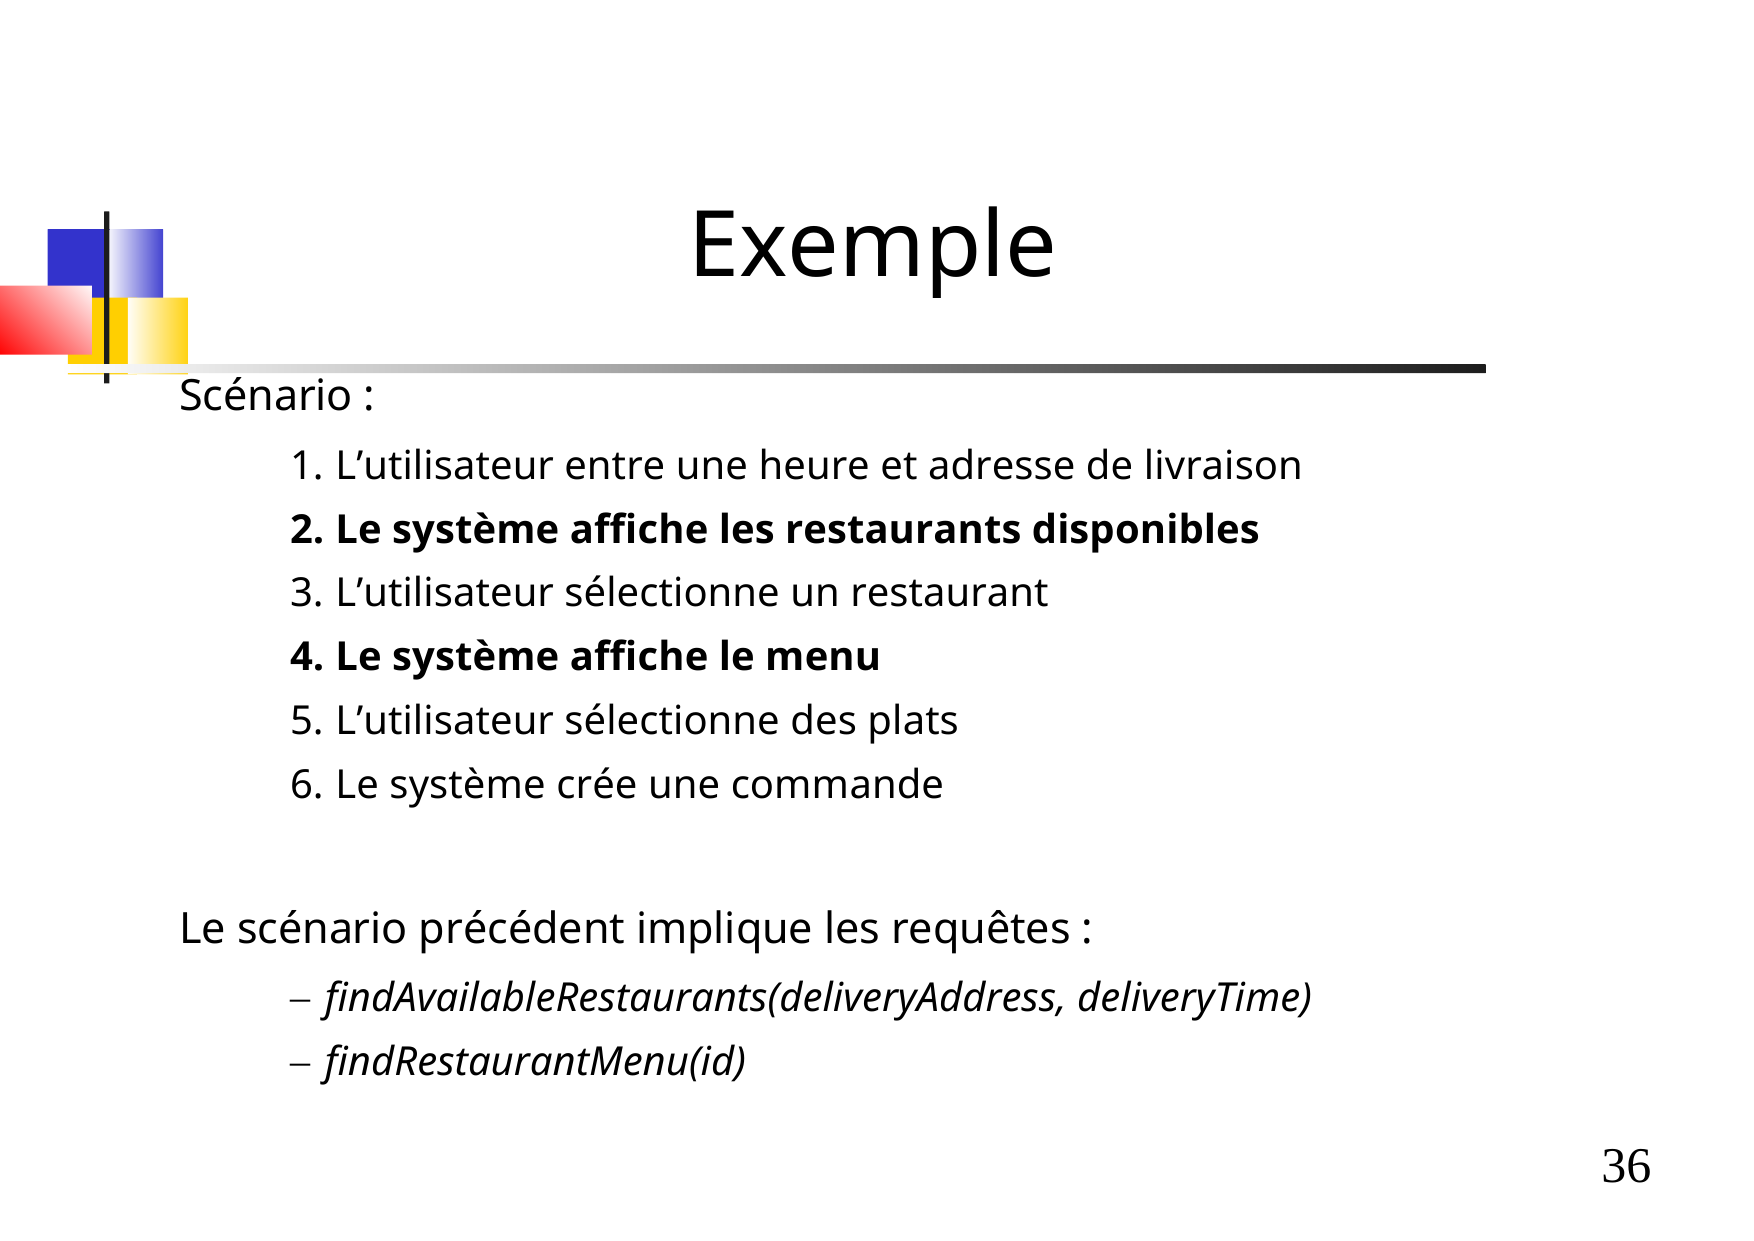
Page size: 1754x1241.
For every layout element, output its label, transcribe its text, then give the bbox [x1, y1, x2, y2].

list Scénario : L’utilisateur entre une heure et adresse de livraison Le système affiche les restaurants disponibles L’utilisateur sélectionne un restaurant Le système affiche le menu L’utilisateur sélectionne des plats Le système crée une commande Le scénario précédent implique les requêtes : findAvailableRestaurants(deliveryAddress, deliveryTime) findRestaurantMenu(id) [179, 371, 1567, 1091]
title Exemple [179, 139, 1567, 351]
